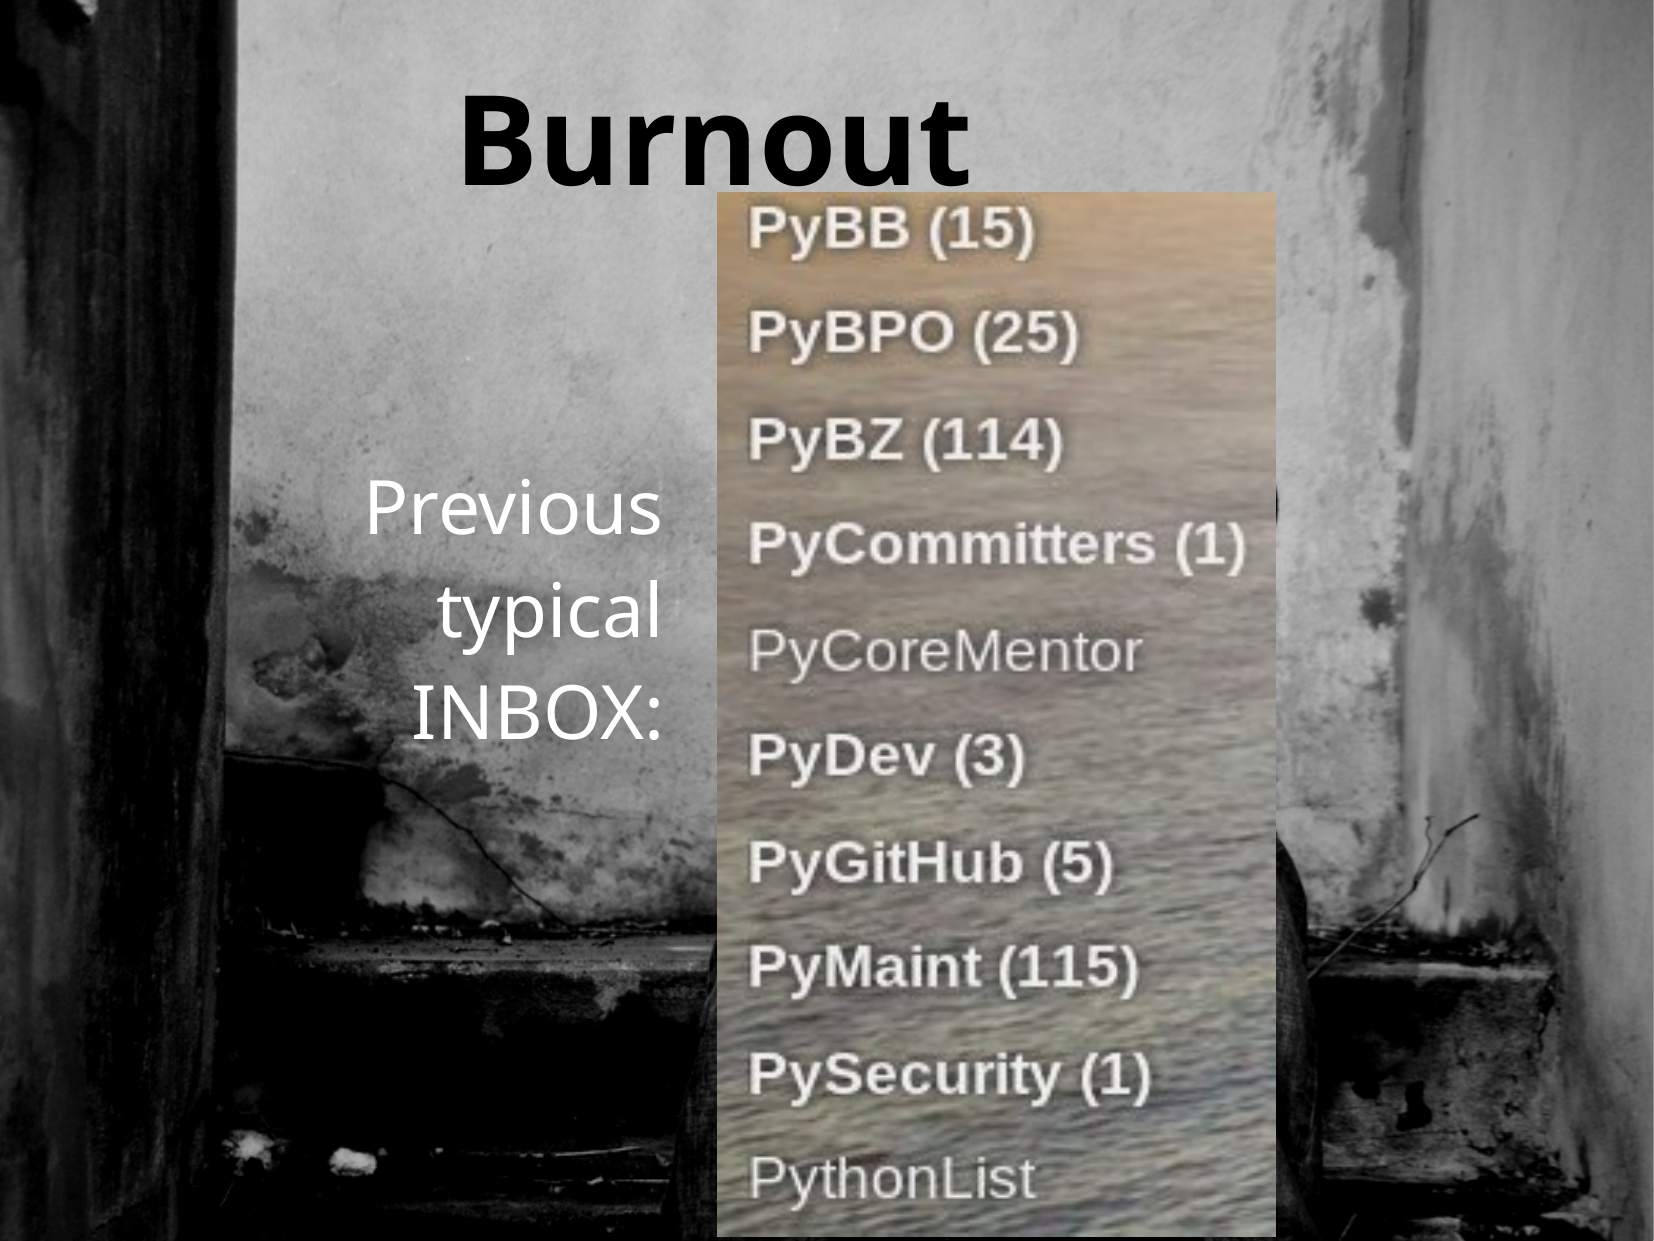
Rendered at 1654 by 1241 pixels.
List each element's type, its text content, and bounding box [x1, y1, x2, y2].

text_box Burnout [439, 44, 1210, 199]
list Previous typical INBOX: [165, 454, 665, 1042]
picture [0, 0, 1654, 1241]
